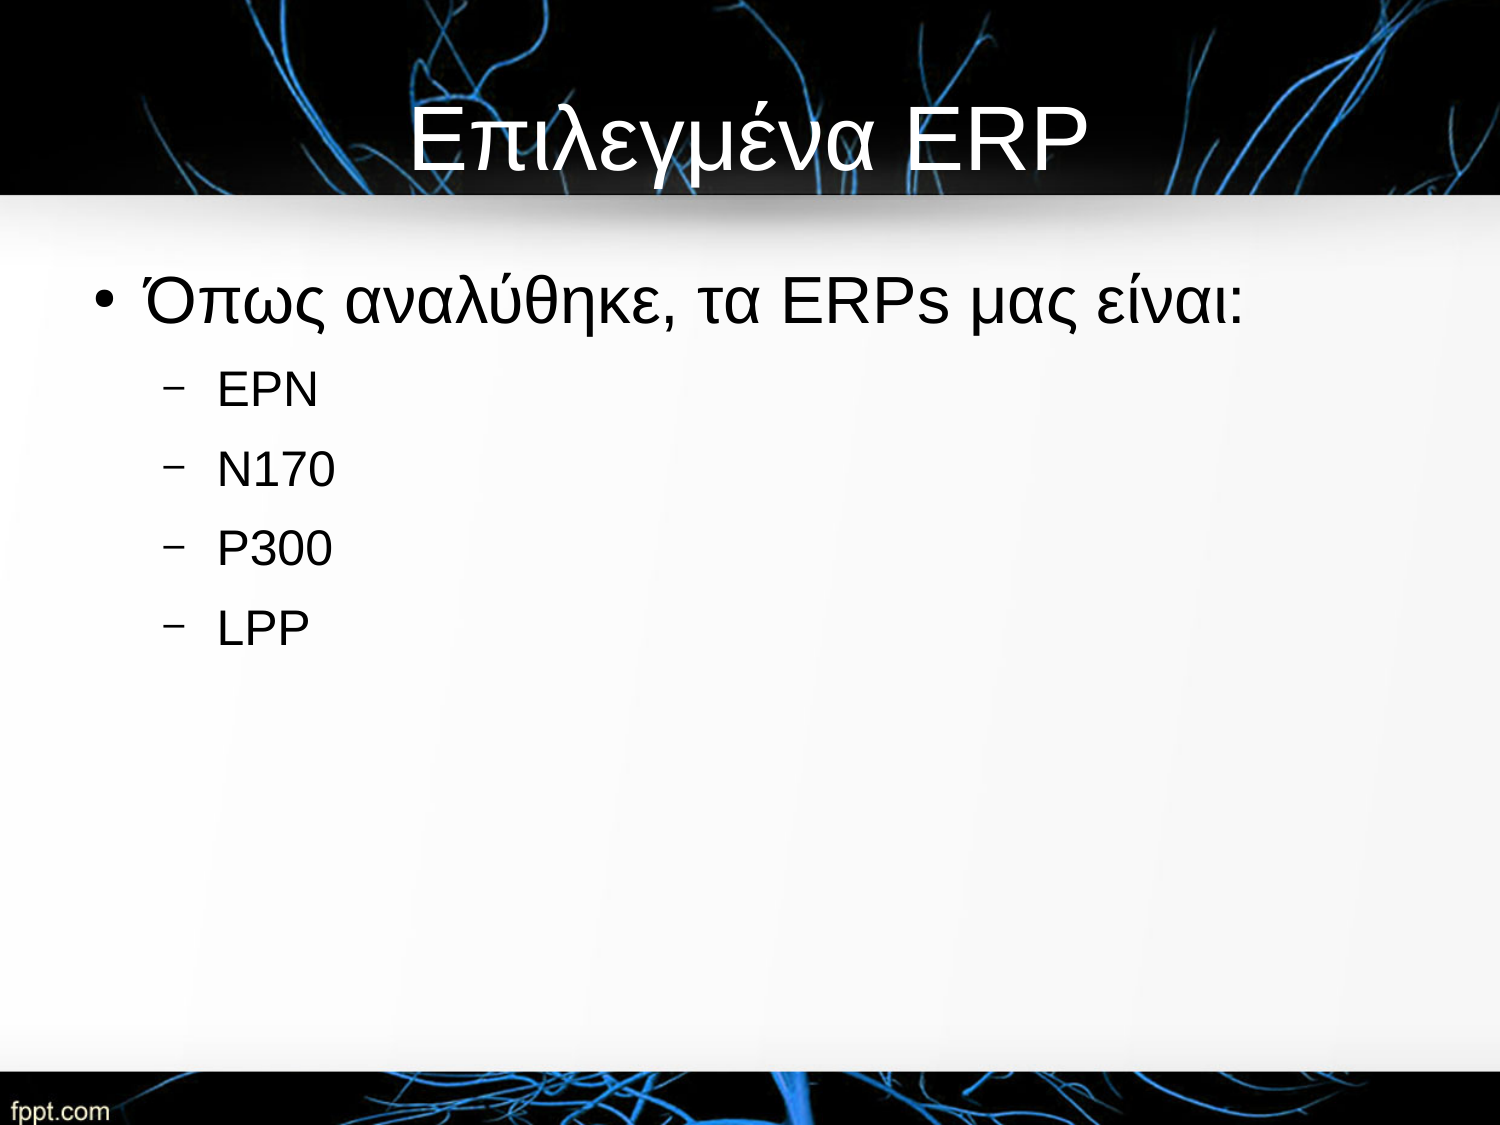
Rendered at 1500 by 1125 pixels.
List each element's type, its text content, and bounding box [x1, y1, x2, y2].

title Επιλεγμένα ERP [75, 45, 1425, 233]
picture [0, 0, 1500, 1125]
list Όπως αναλύθηκε, τα ERPs μας είναι: EPN N170 P300 LPP [75, 263, 1425, 916]
